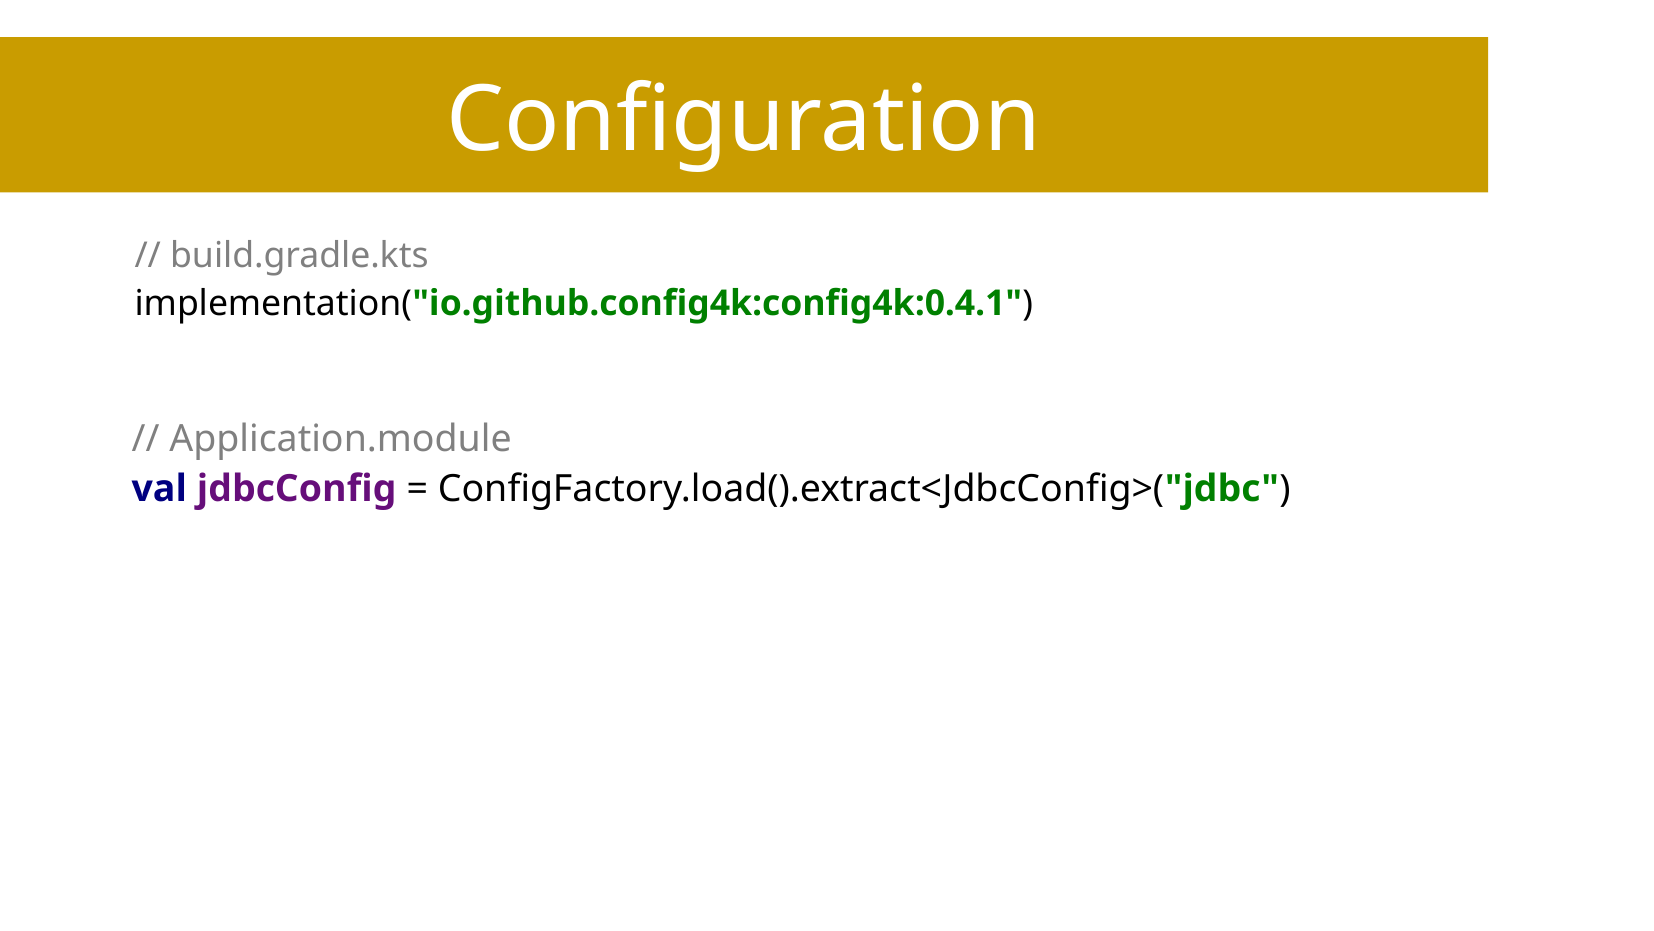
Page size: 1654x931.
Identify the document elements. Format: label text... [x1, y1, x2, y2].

title Configuration [0, 37, 1489, 193]
list // build.gradle.kts implementation("io.github.config4k:config4k:0.4.1") [134, 229, 1372, 327]
text_box // Application.module val jdbcConfig = ConfigFactory.load().extract<JdbcConfig>("jdbc") [116, 403, 1609, 509]
